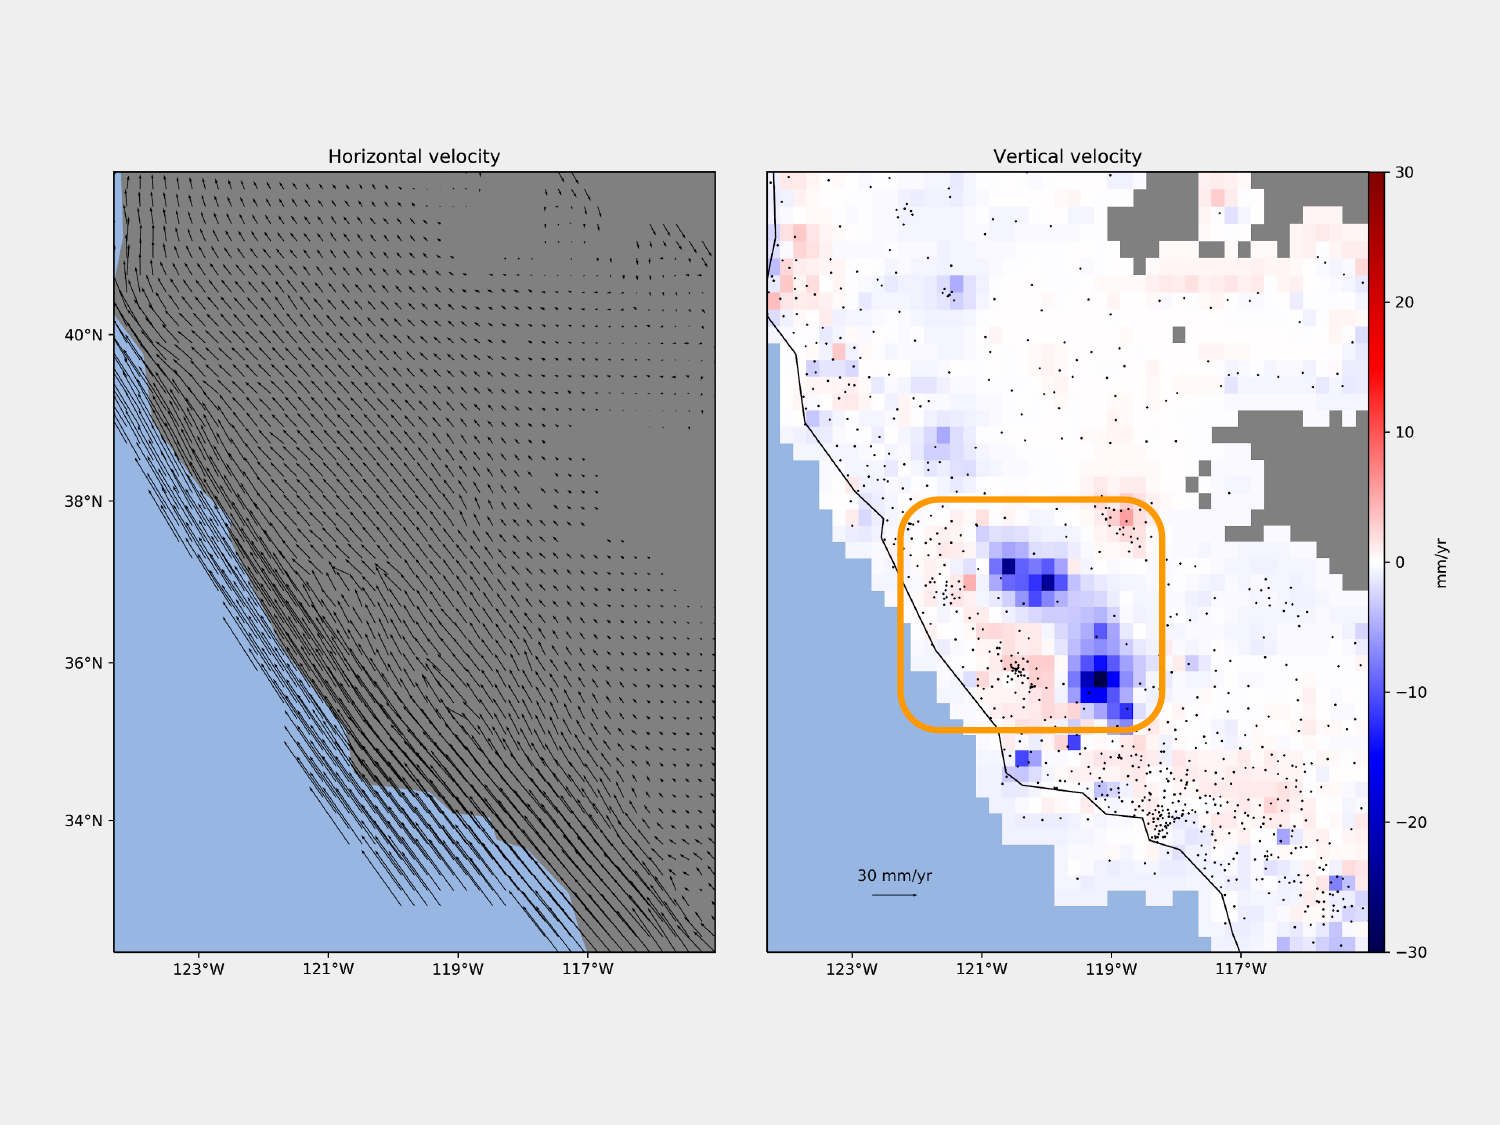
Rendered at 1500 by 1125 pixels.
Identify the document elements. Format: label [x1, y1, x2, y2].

picture [24, 147, 1475, 978]
